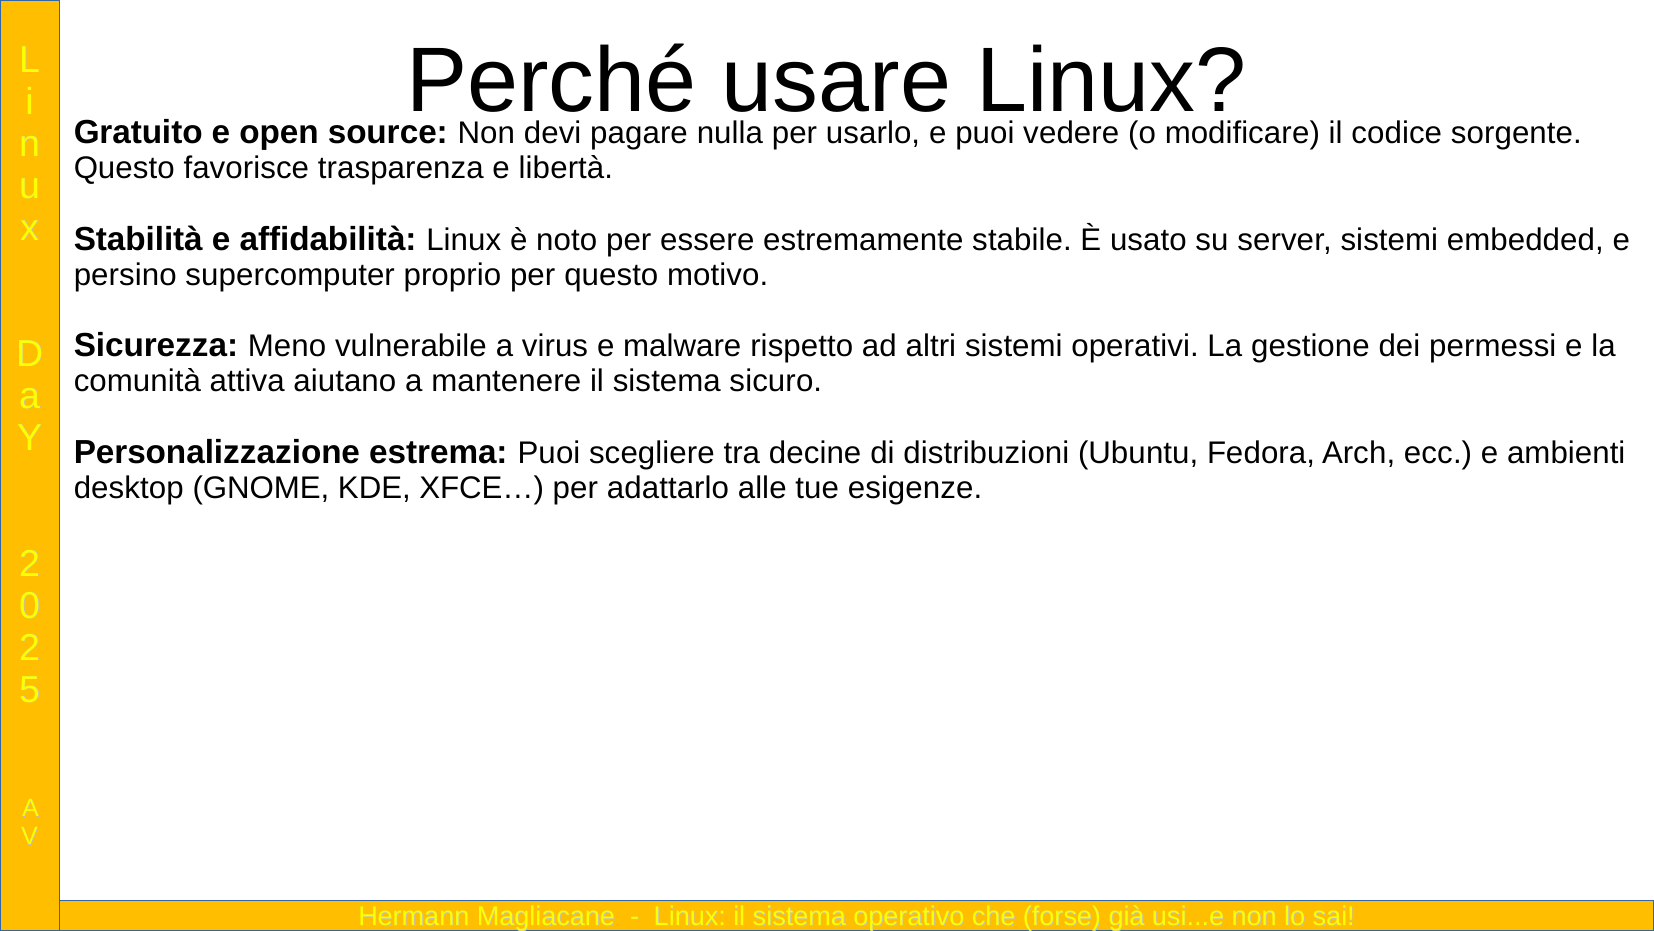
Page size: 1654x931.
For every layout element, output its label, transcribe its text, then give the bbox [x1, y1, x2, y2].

text_box Gratuito e open source: Non devi pagare nulla per usarlo, e puoi vedere (o modificare) il codice sorgente. Questo favorisce trasparenza e libertà. Stabilità e affidabilità: Linux è noto per essere estremamente stabile. È usato su server, sistemi embedded, e persino supercomputer proprio per questo motivo. Sicurezza: Meno vulnerabile a virus e malware rispetto ad altri sistemi operativi. La gestione dei permessi e la comunità attiva aiutano a mantenere il sistema sicuro. Personalizzazione estrema: Puoi scegliere tra decine di distribuzioni (Ubuntu, Fedora, Arch, ecc.) e ambienti desktop (GNOME, KDE, XFCE…) per adattarlo alle tue esigenze. [59, 106, 1654, 931]
title Perché usare Linux? [82, 1, 1571, 106]
text_box L i n u x D a Y 2 0 2 5 AV [0, 0, 60, 931]
